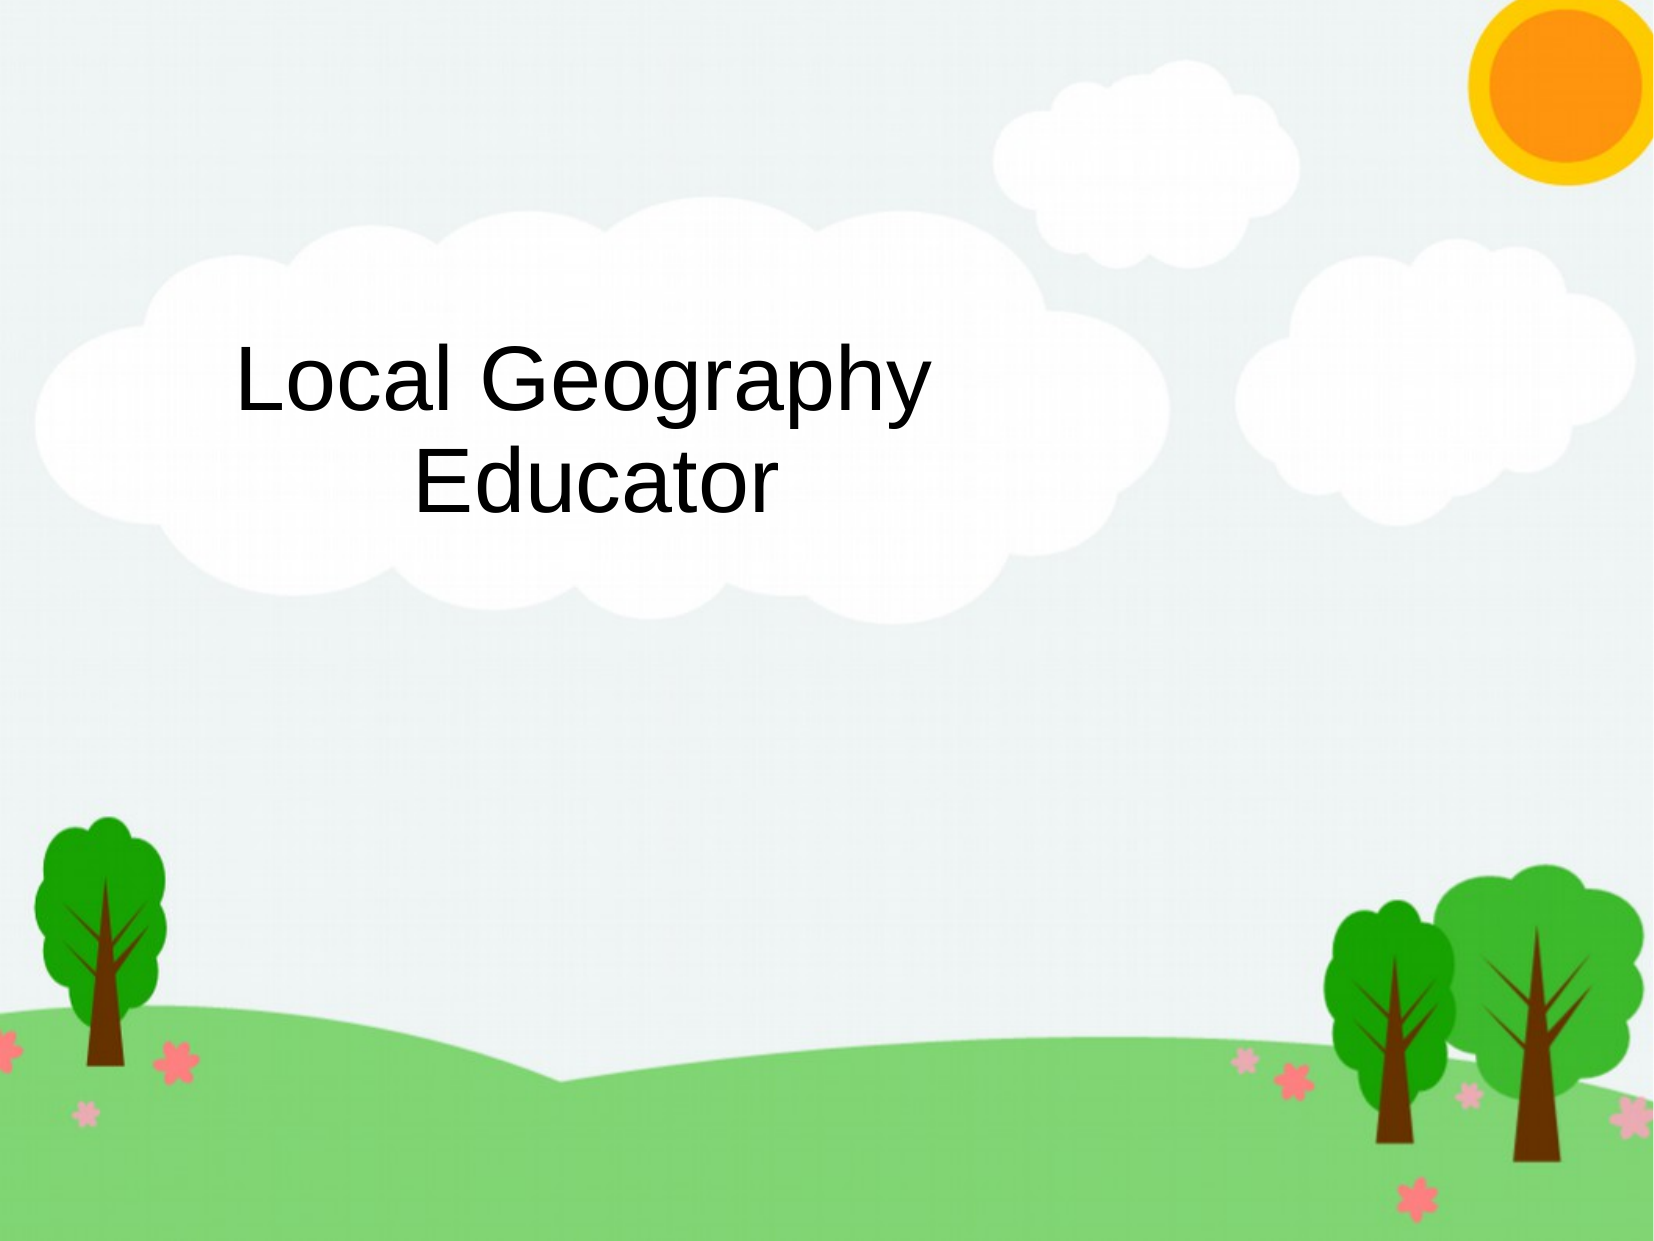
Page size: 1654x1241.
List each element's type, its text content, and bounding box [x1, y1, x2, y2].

picture [0, 0, 1654, 1241]
title Local Geography Educator [23, 283, 1170, 577]
